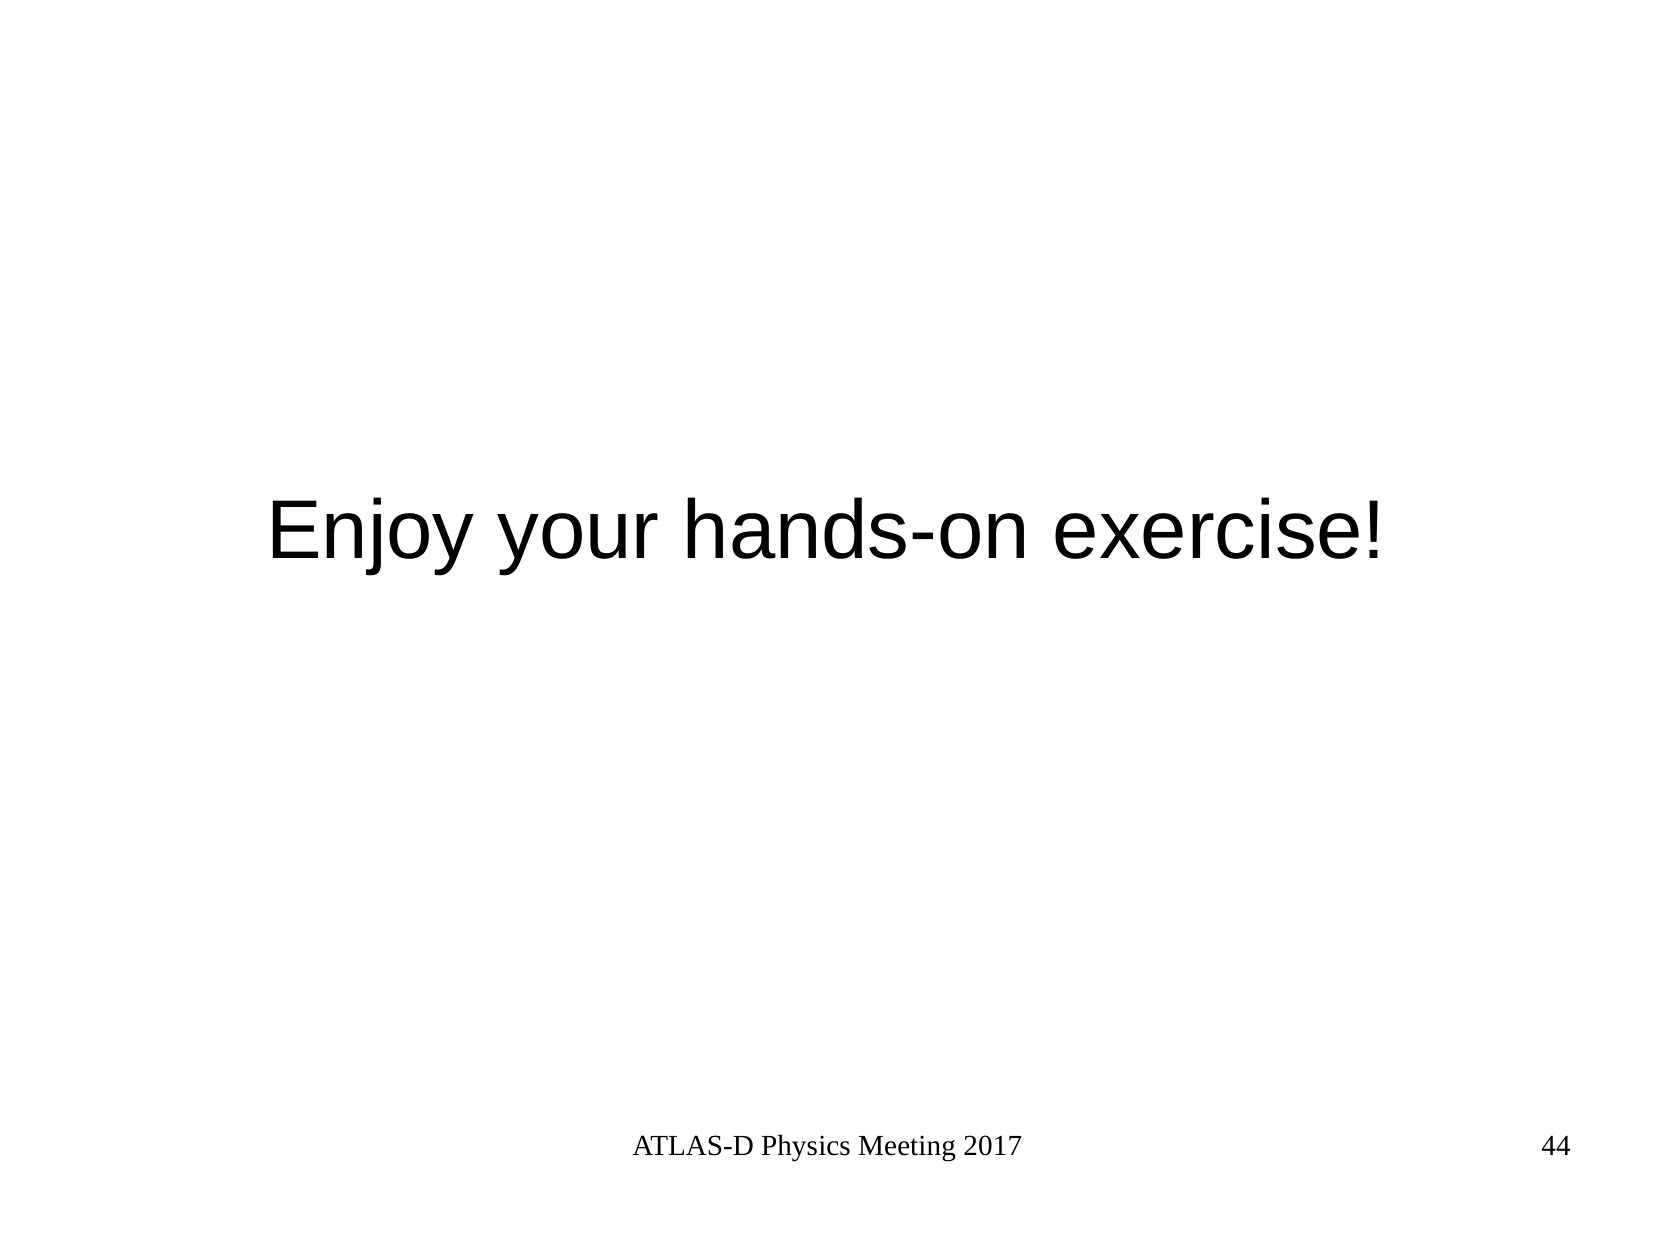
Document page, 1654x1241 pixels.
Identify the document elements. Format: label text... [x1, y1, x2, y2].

subtitle Enjoy your hands-on exercise! [82, 49, 1571, 1010]
